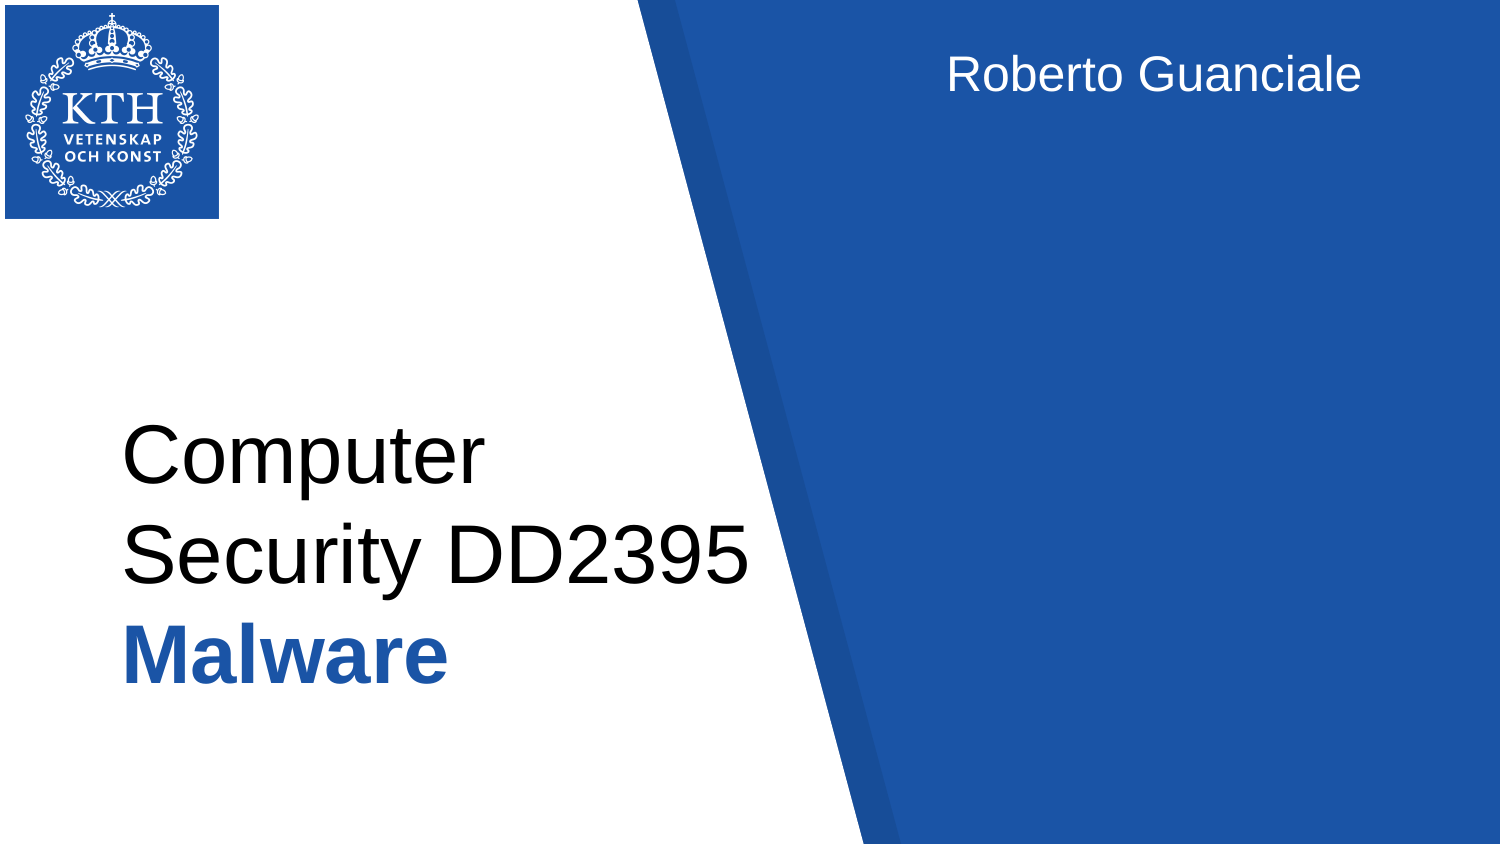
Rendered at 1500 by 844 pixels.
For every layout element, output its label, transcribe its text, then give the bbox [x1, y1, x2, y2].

text_box Roberto Guanciale [945, 23, 1480, 125]
title Computer Security DD2395 Malware [106, 520, 818, 715]
picture [5, 5, 219, 219]
